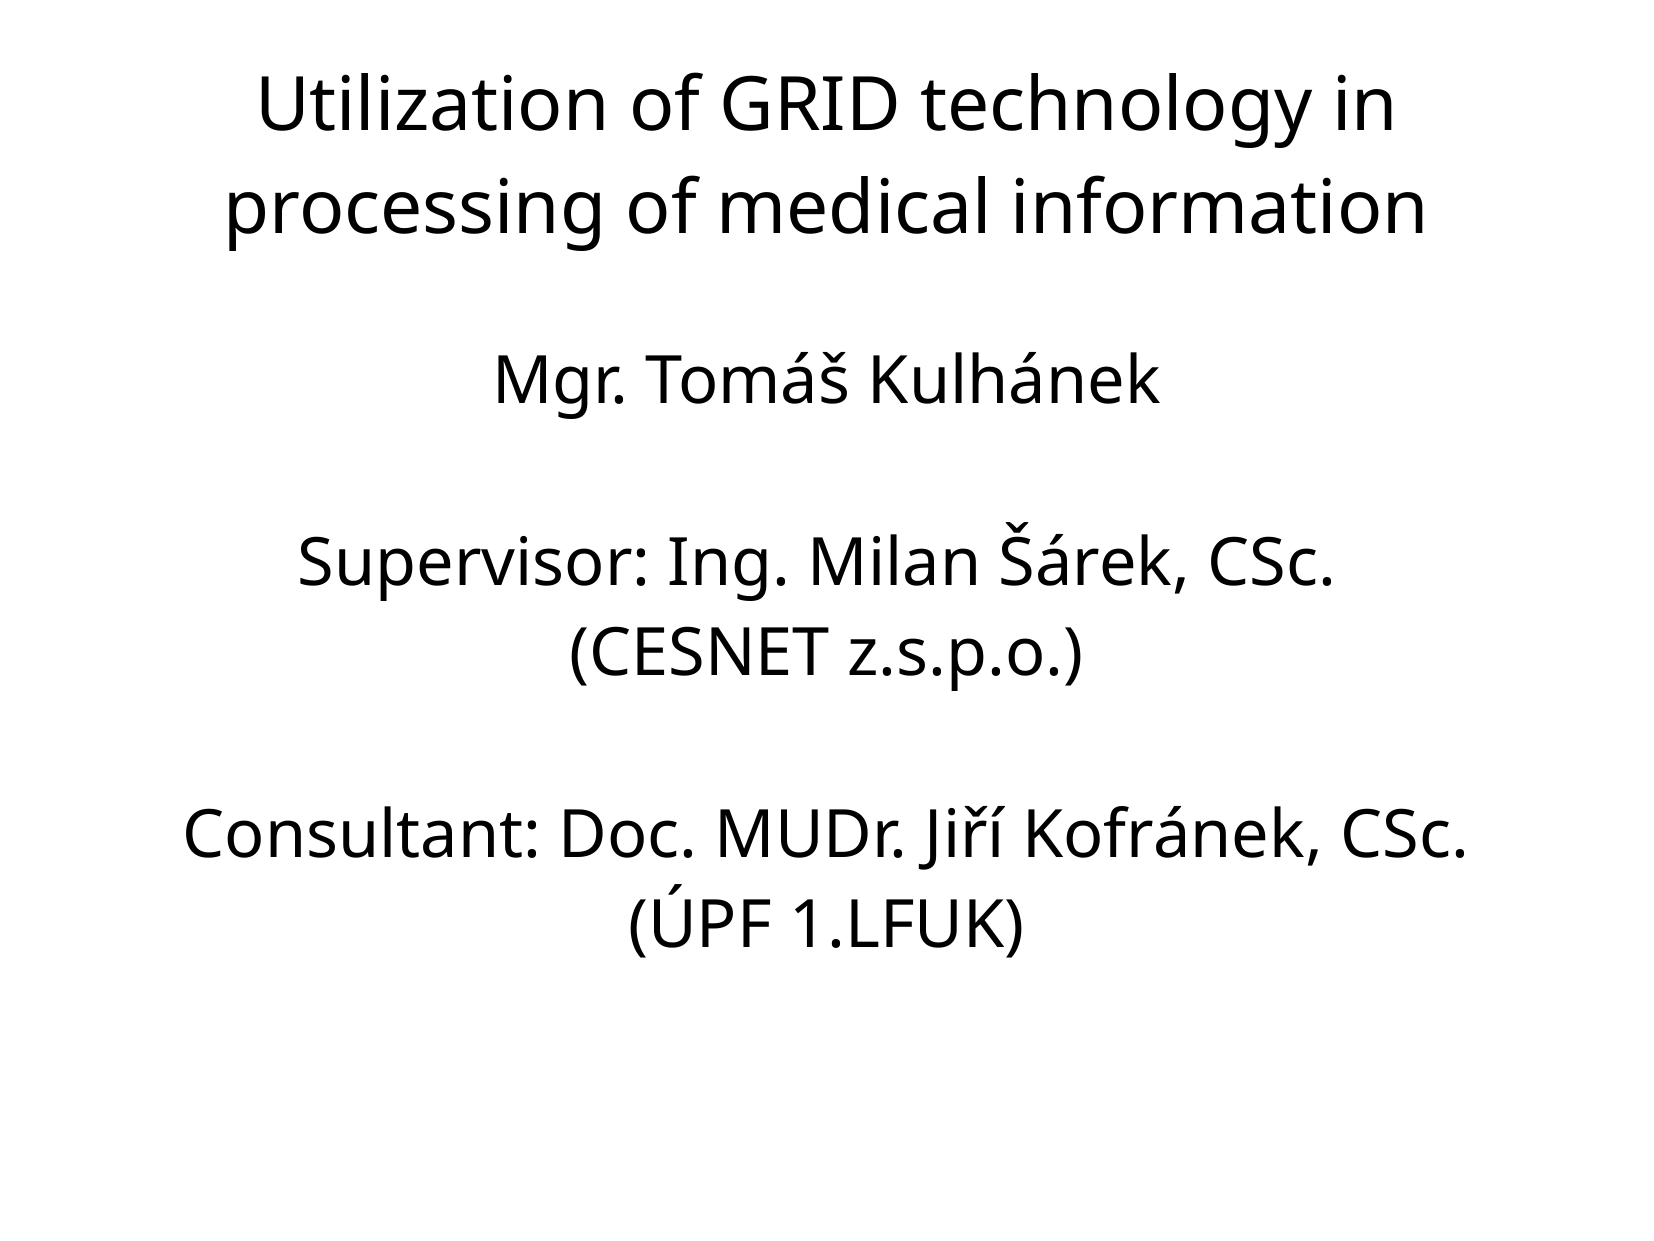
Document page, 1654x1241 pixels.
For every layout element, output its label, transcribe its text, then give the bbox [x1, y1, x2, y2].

subtitle Mgr. Tomáš Kulhánek Supervisor: Ing. Milan Šárek, CSc. (CESNET z.s.p.o.) Consultant: Doc. MUDr. Jiří Kofránek, CSc. (ÚPF 1.LFUK) [82, 290, 1571, 1010]
title Utilization of GRID technology in processing of medical information [82, 49, 1571, 257]
